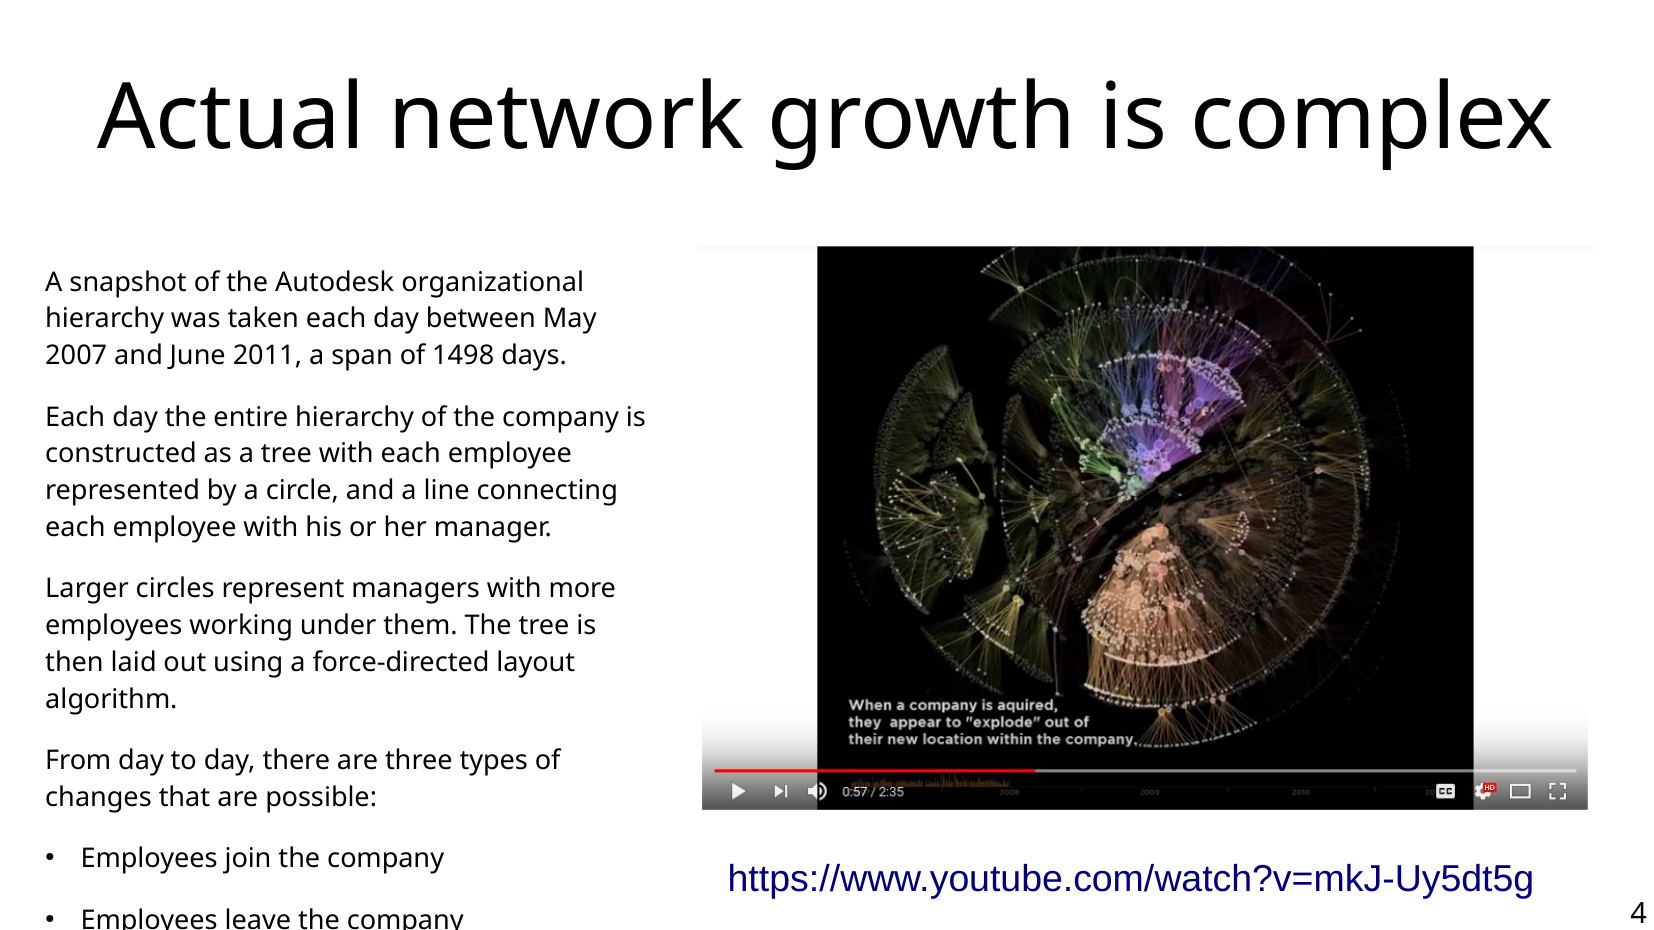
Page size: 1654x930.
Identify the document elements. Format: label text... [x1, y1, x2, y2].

picture [699, 237, 1593, 814]
text_box A snapshot of the Autodesk organizational hierarchy was taken each day between May 2007 and June 2011, a span of 1498 days. Each day the entire hierarchy of the company is constructed as a tree with each employee represented by a circle, and a line connecting each employee with his or her manager. Larger circles represent managers with more employees working under them. The tree is then laid out using a force-directed layout algorithm. From day to day, there are three types of changes that are possible: Employees join the company Employees leave the company Employees change managers [30, 255, 676, 880]
text_box https://www.youtube.com/watch?v=mkJ-Uy5dt5g [712, 849, 1550, 907]
title Actual network growth is complex [82, 1, 1571, 225]
